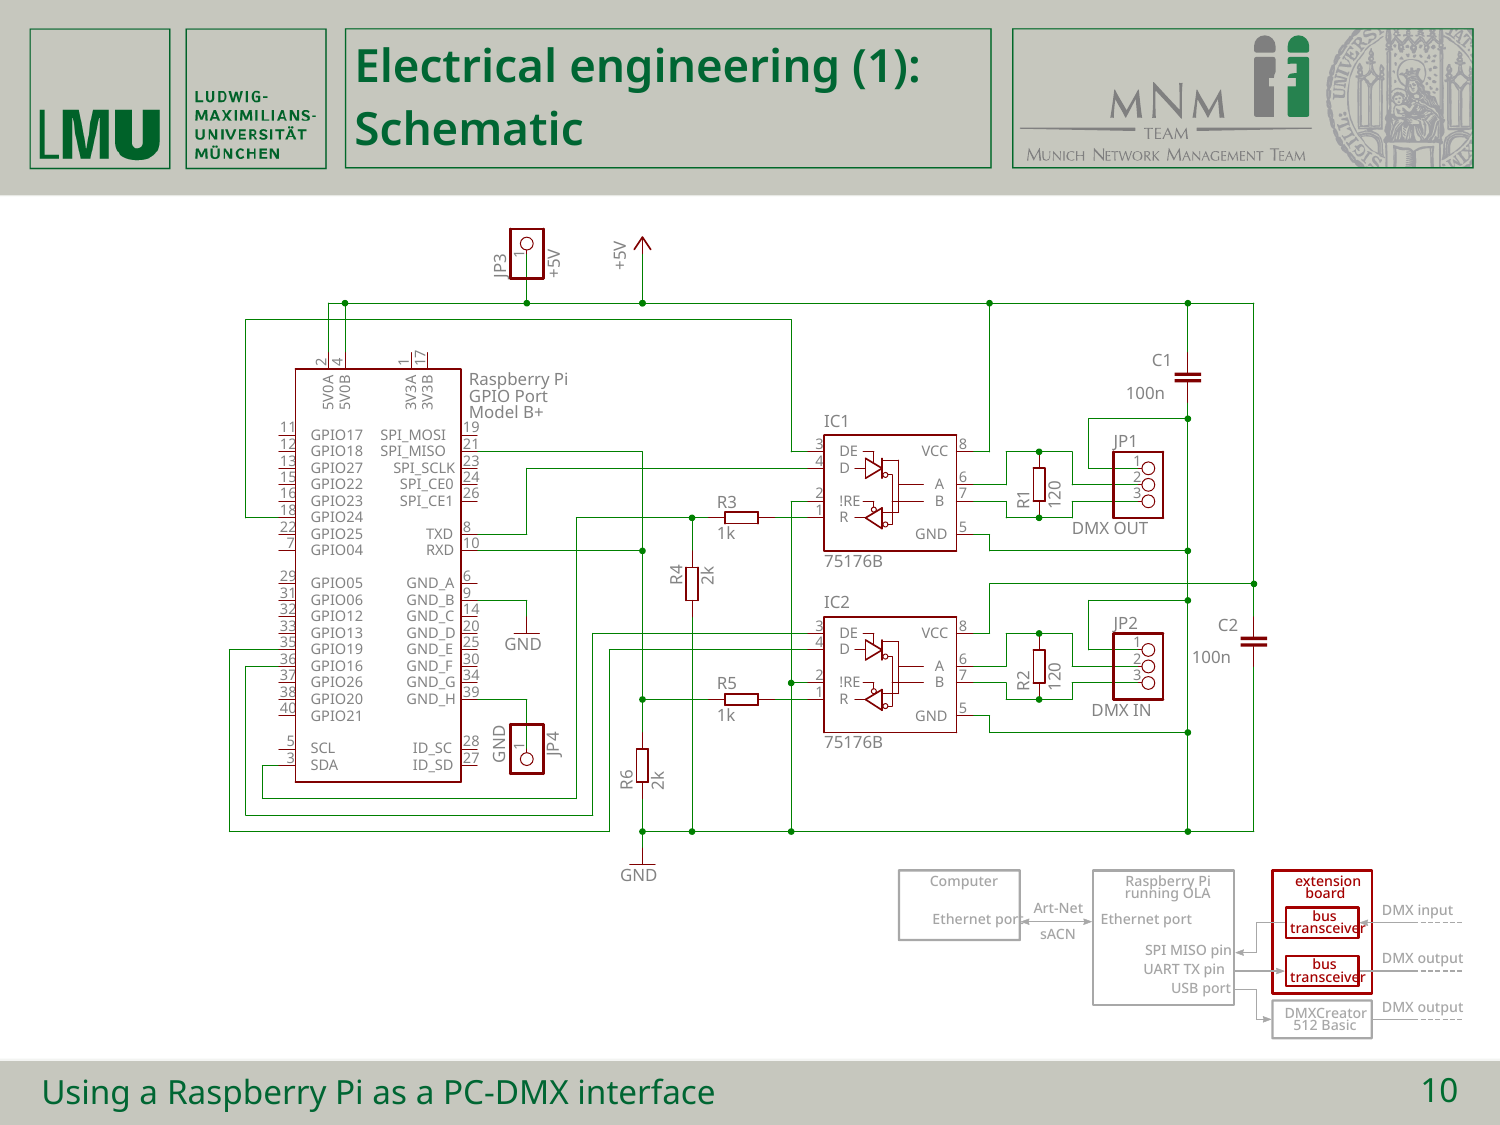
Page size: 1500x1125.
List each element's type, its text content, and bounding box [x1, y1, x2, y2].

picture [0, 0, 1500, 196]
picture [0, 1059, 1500, 1125]
picture [227, 221, 1465, 1040]
title Electrical engineering (1): Schematic [342, 29, 993, 171]
